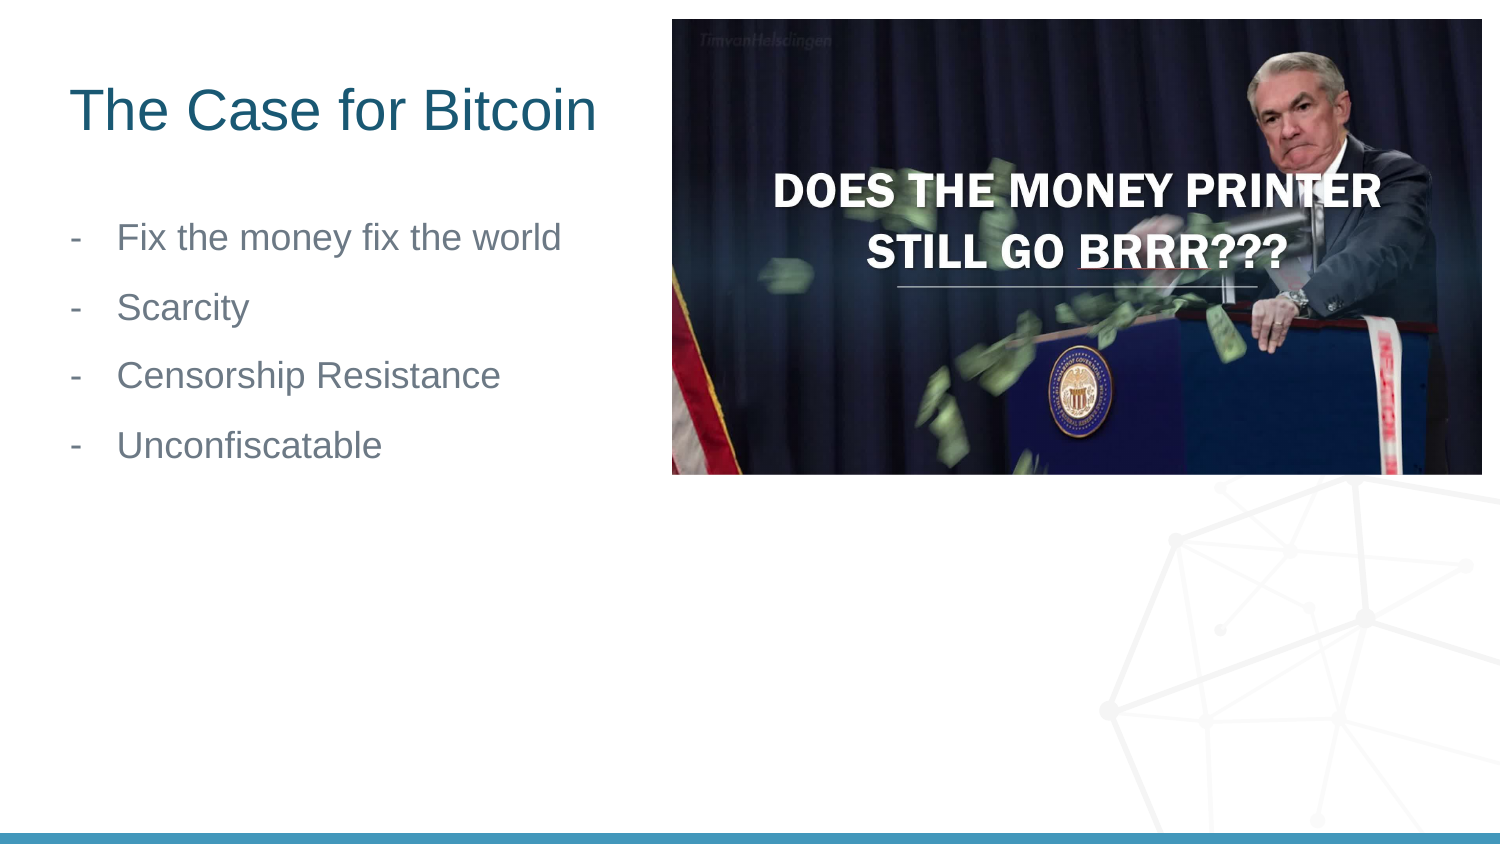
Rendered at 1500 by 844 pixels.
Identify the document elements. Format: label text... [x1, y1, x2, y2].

title The Case for Bitcoin [54, 70, 672, 165]
picture [672, 19, 1482, 475]
list Fix the money fix the world Scarcity Censorship Resistance Unconfiscatable [54, 203, 641, 747]
